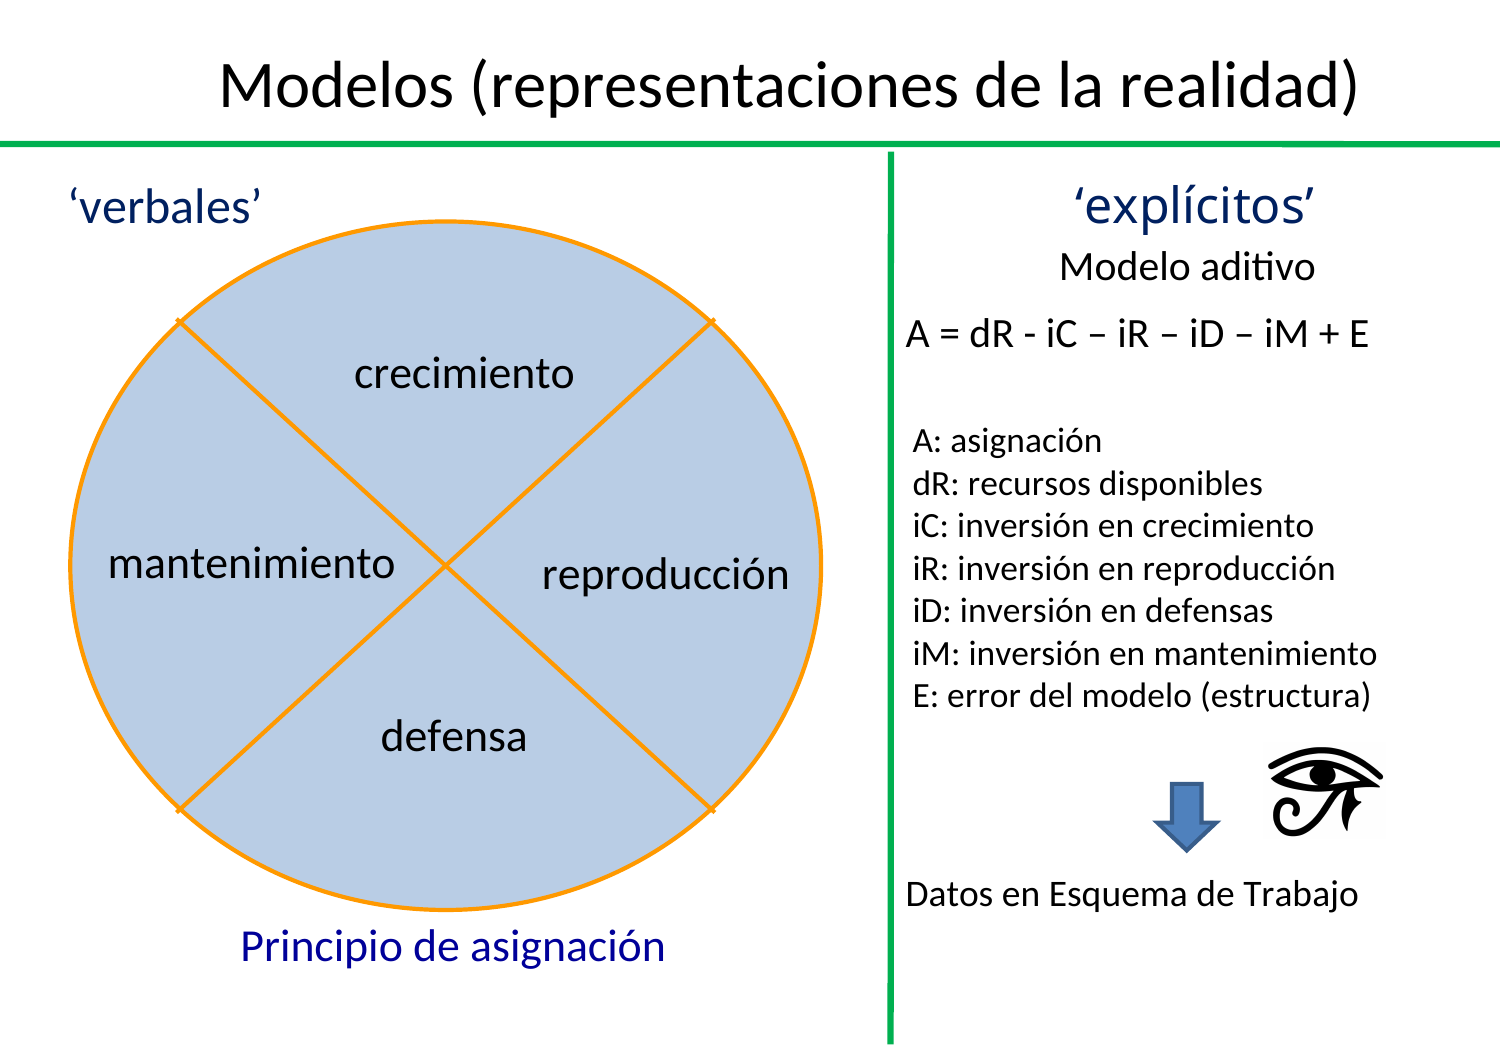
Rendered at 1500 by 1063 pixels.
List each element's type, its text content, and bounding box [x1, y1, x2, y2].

text_box mantenimiento [92, 524, 411, 596]
text_box ‘explícitos’ [1148, 199, 1162, 220]
text_box crecimiento [339, 334, 591, 406]
text_box A: asignación dR: recursos disponibles iC: inversión en crecimiento iR: inversión en reproducción iD: inversión en defensas iM: inversión en mantenimiento E: error del modelo (estructura) [897, 409, 1500, 723]
text_box Datos en Esquema de Trabajo [890, 860, 1494, 922]
text_box Modelos (representaciones de la realidad) [203, 33, 1377, 129]
text_box defensa [365, 697, 544, 769]
text_box reproducción [527, 535, 805, 607]
picture [1263, 742, 1386, 839]
text_box [70, 221, 822, 907]
text_box A = dR - iC – iR – iD – iM + E [890, 297, 1500, 364]
text_box Modelo aditivo [1044, 231, 1331, 297]
text_box ‘verbales’ [52, 166, 279, 242]
text_box Principio de asignación [163, 907, 743, 979]
text_box ‘explícitos’ [1061, 166, 1330, 231]
text_box [1157, 783, 1217, 851]
